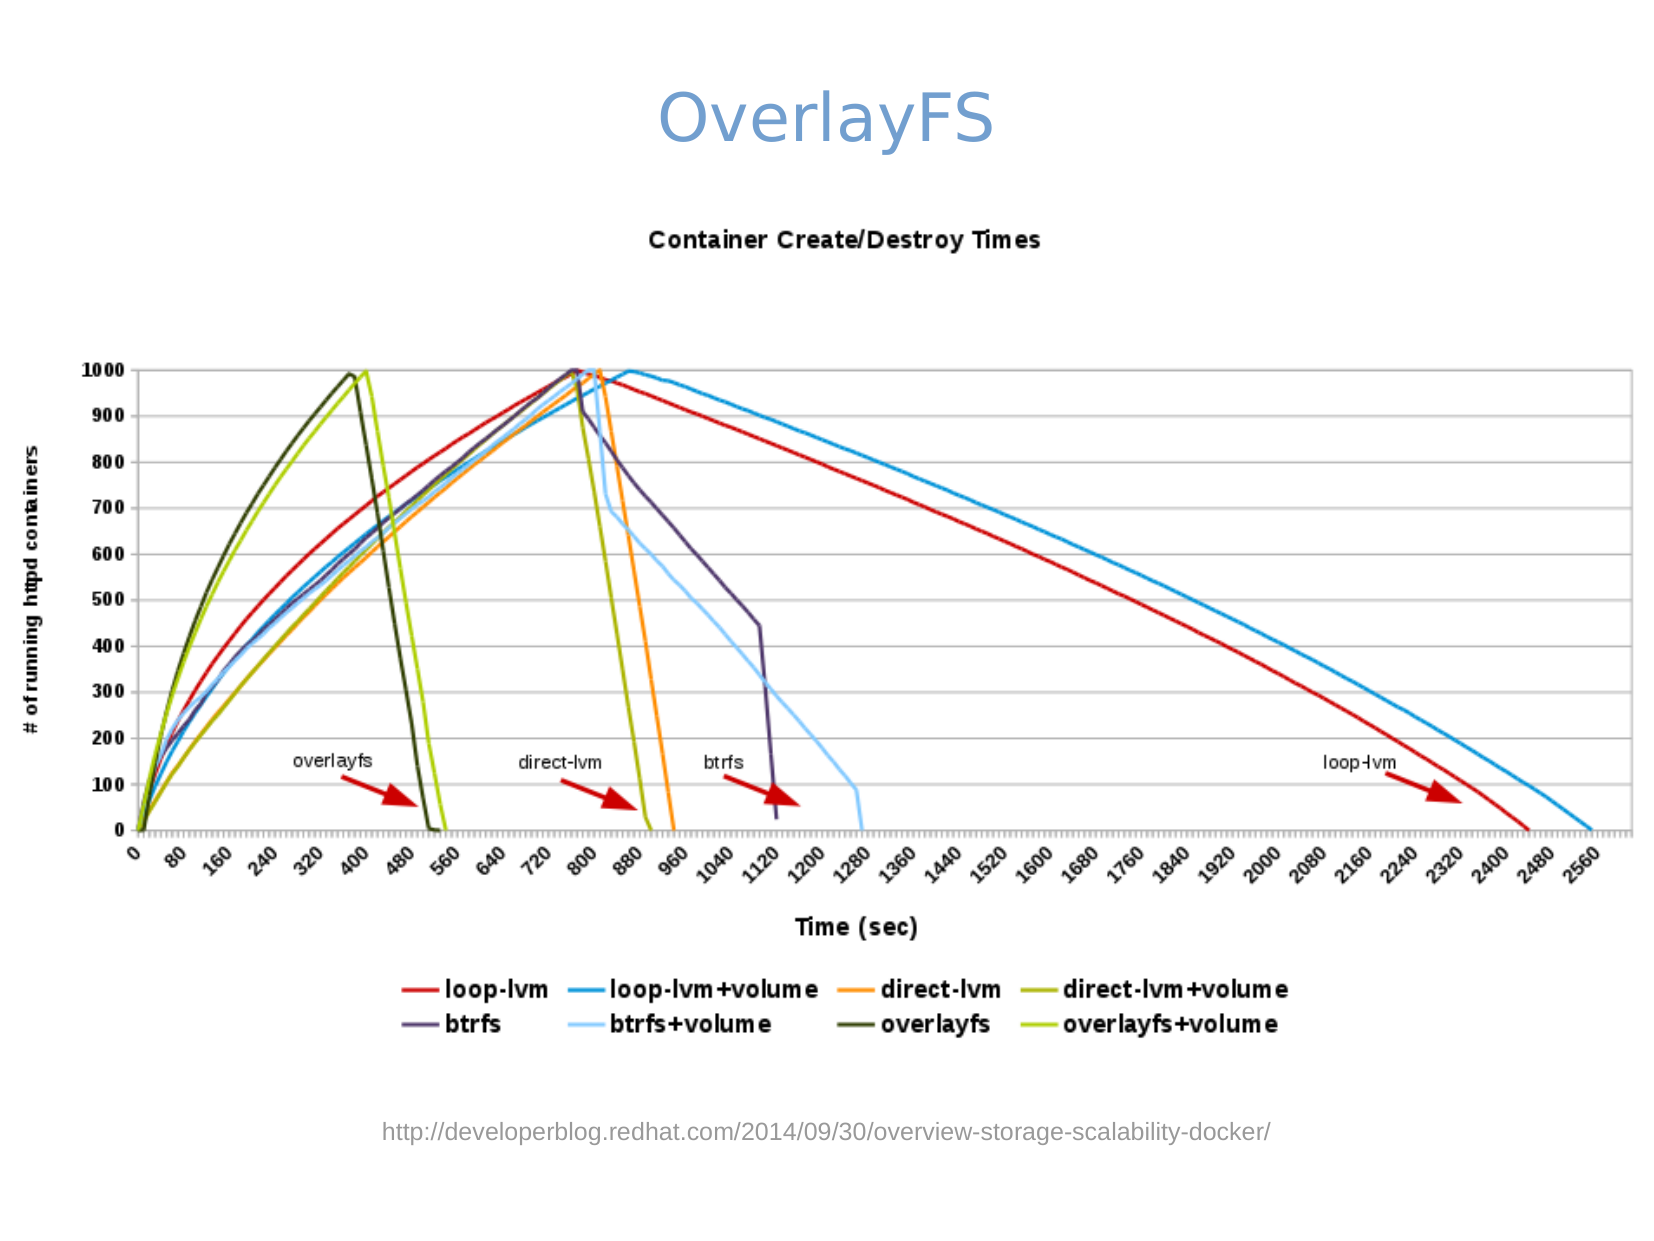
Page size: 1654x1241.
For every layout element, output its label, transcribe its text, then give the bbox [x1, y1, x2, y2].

text_box http://developerblog.redhat.com/2014/09/30/overview-storage-scalability-docker/ [367, 1110, 1287, 1153]
text_box OverlayFS [642, 72, 1012, 166]
picture [1, 200, 1654, 1045]
